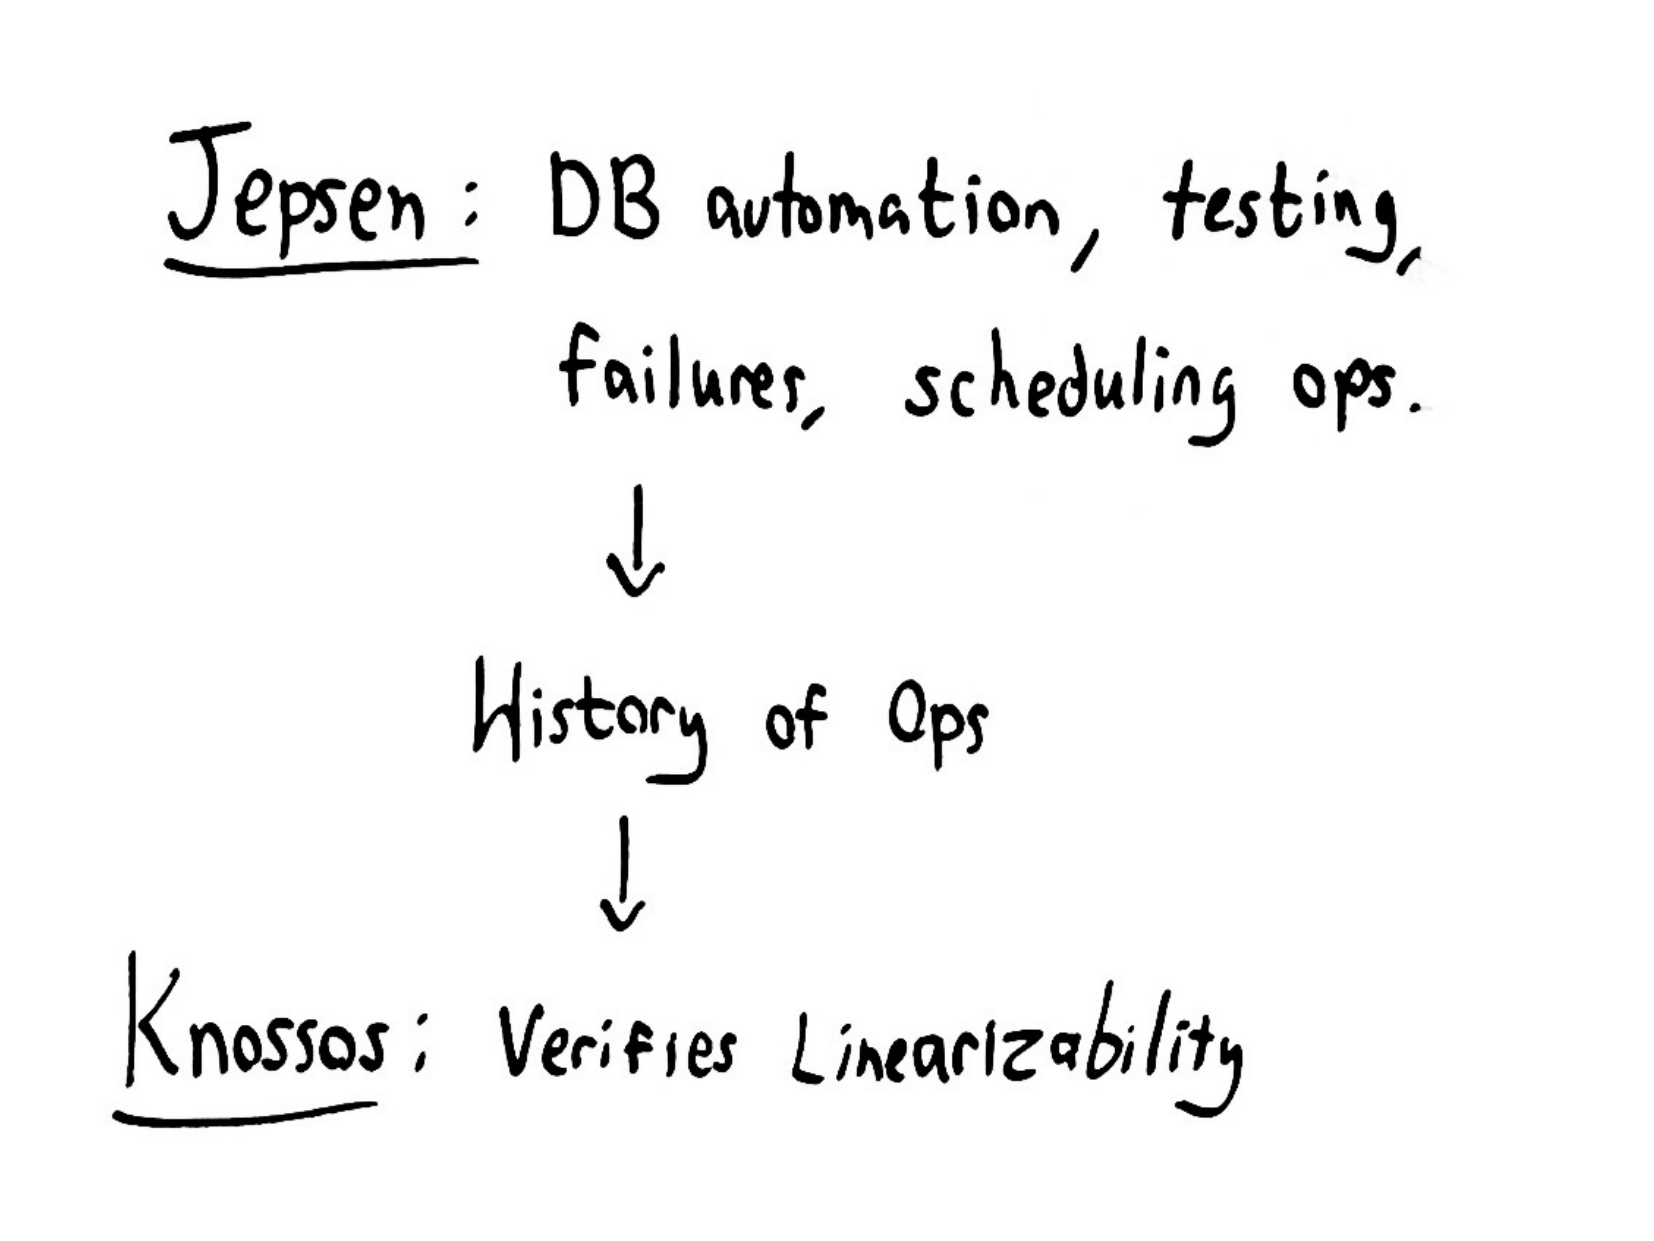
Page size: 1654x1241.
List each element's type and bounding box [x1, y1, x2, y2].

picture [45, 59, 1505, 1201]
